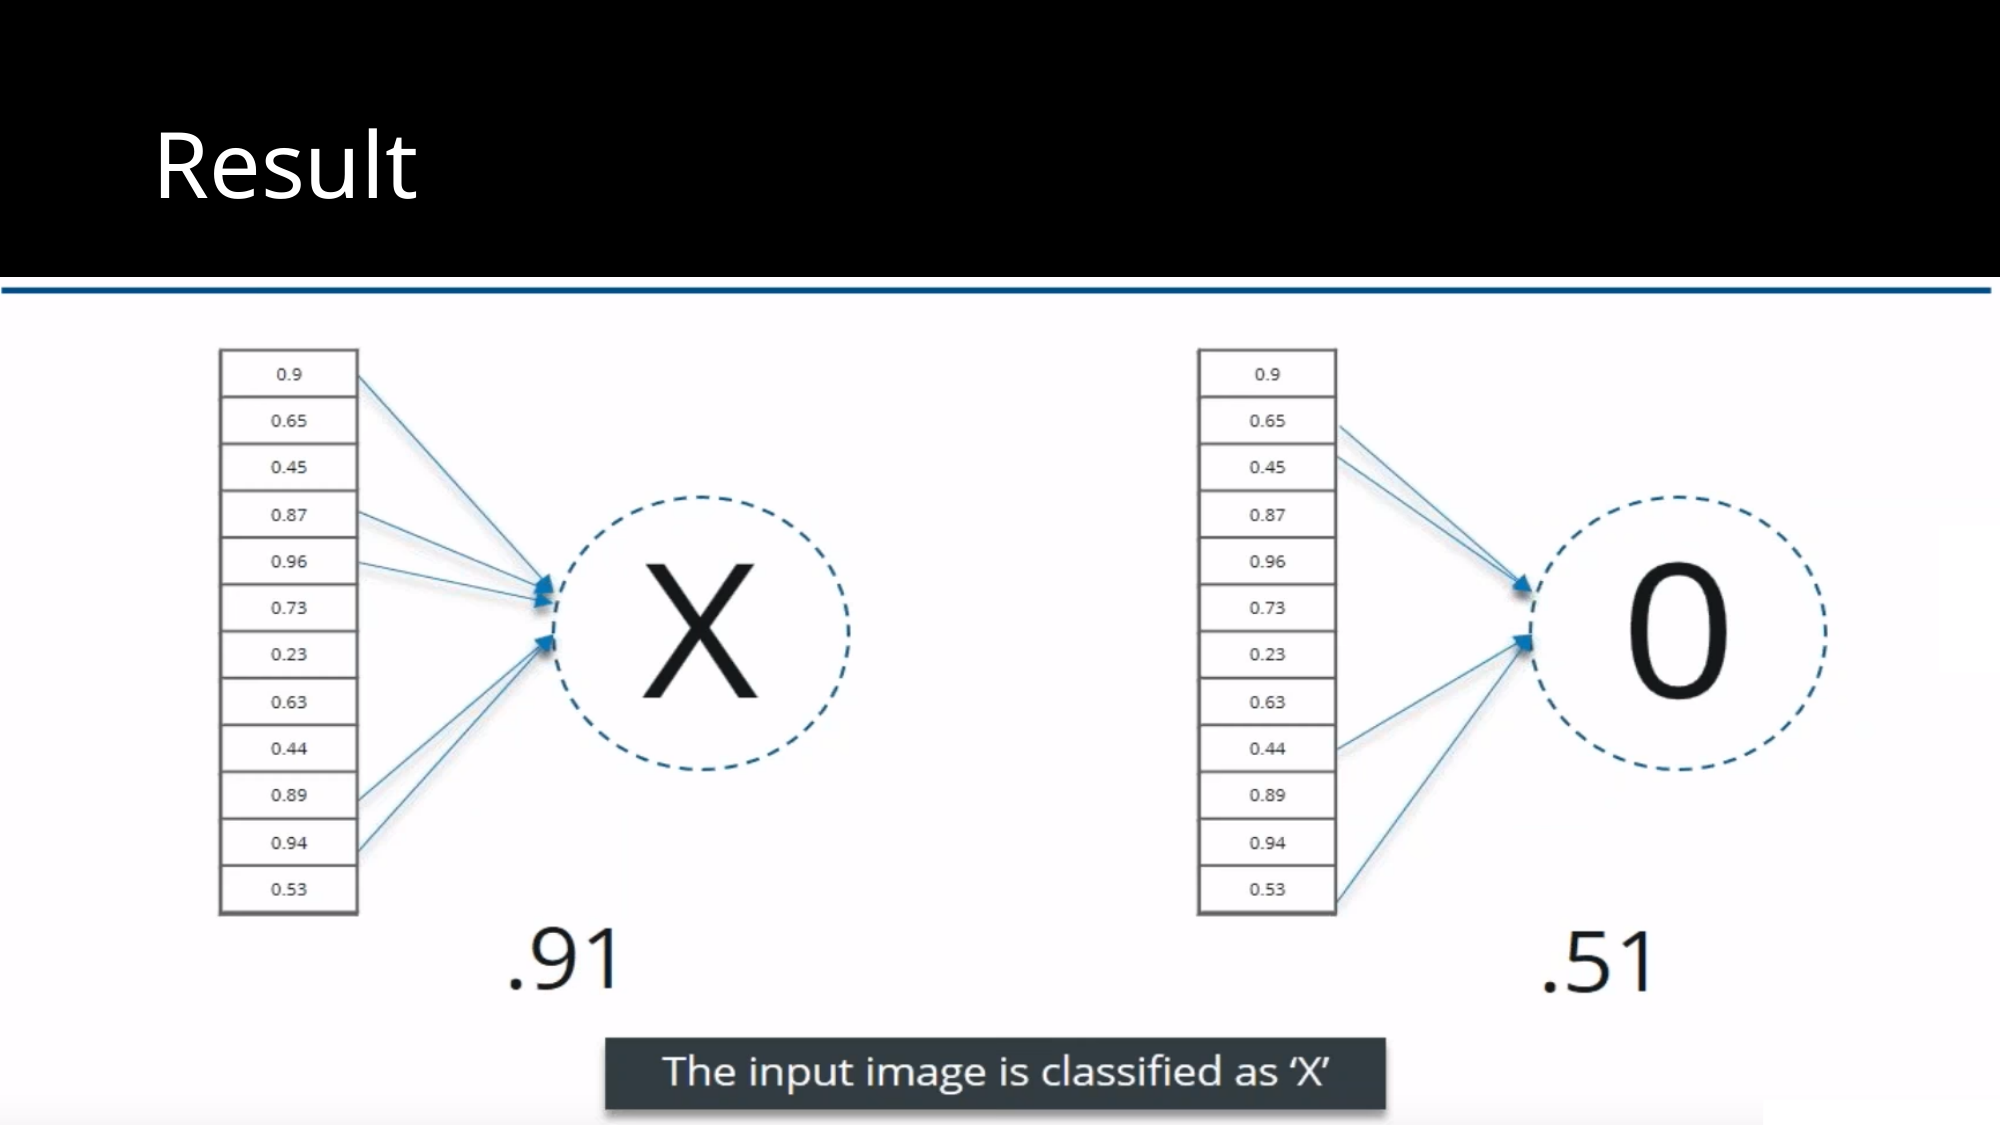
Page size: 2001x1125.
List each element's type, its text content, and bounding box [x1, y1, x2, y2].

text_box Result [137, 59, 1863, 278]
picture [0, 277, 2000, 1125]
